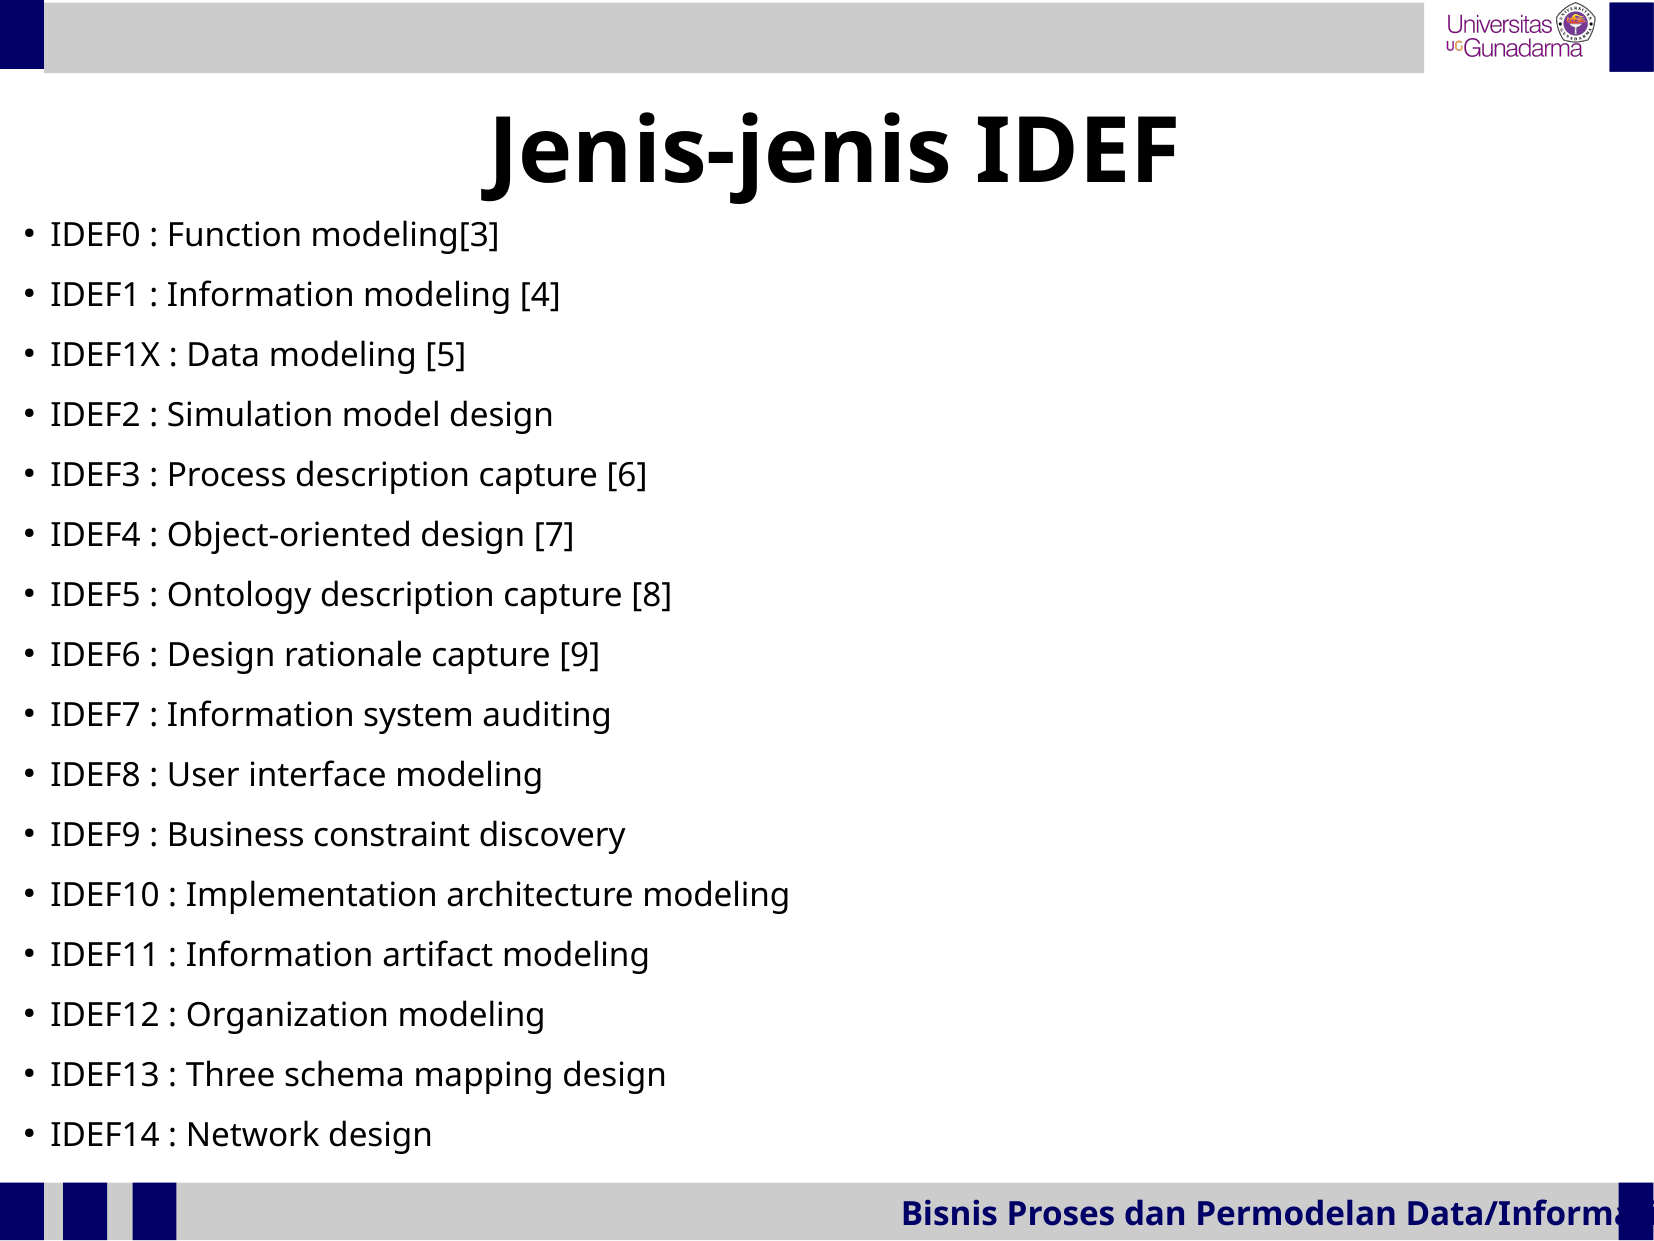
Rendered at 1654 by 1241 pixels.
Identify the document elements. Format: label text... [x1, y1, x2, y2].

picture [1437, 2, 1610, 62]
list IDEF0 : Function modeling[3] IDEF1 : Information modeling [4] IDEF1X : Data modeling [5] IDEF2 : Simulation model design IDEF3 : Process description capture [6] IDEF4 : Object-oriented design [7] IDEF5 : Ontology description capture [8] IDEF6 : Design rationale capture [9] IDEF7 : Information system auditing IDEF8 : User interface modeling IDEF9 : Business constraint discovery IDEF10 : Implementation architecture modeling IDEF11 : Information artifact modeling IDEF12 : Organization modeling IDEF13 : Three schema mapping design IDEF14 : Network design [14, 210, 1630, 1171]
title Jenis-jenis IDEF [78, 84, 1592, 210]
